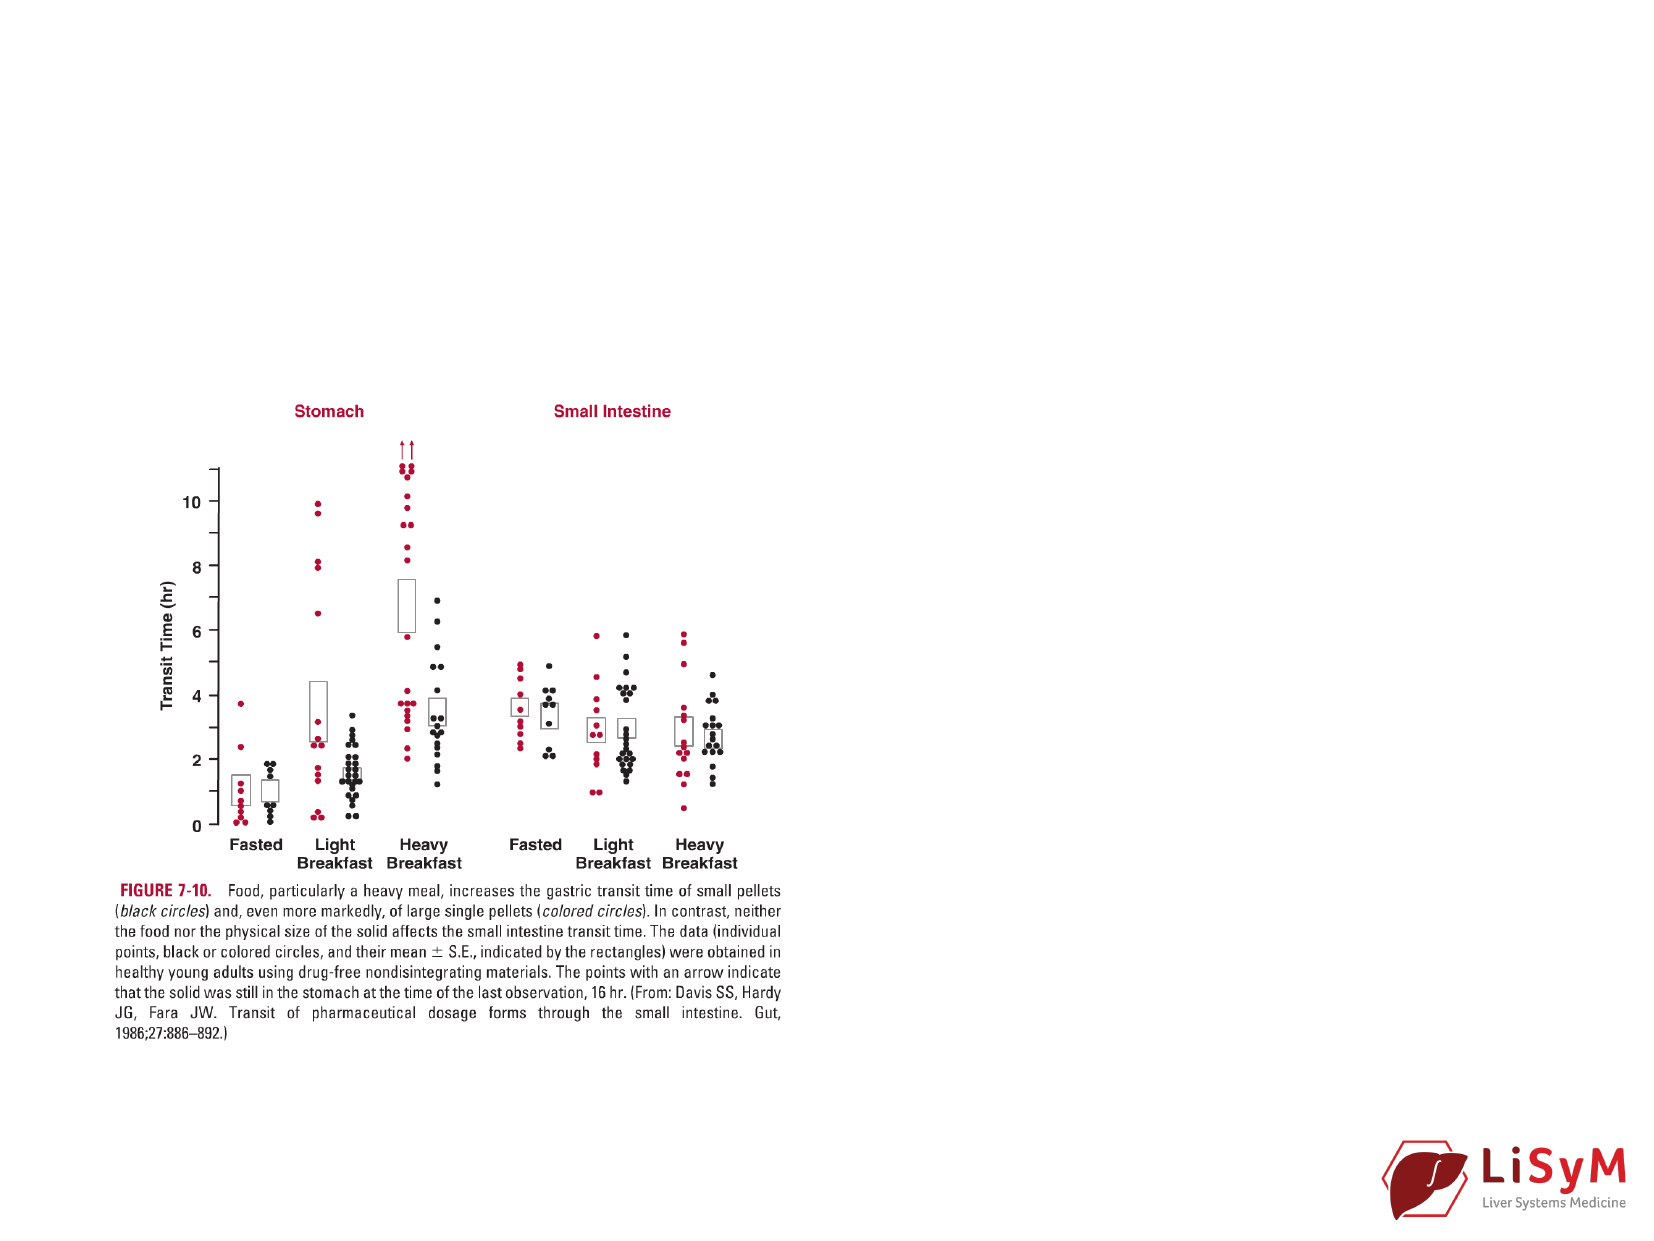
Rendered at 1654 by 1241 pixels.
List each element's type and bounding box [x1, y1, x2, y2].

picture [1380, 1139, 1627, 1222]
picture [114, 404, 781, 1041]
